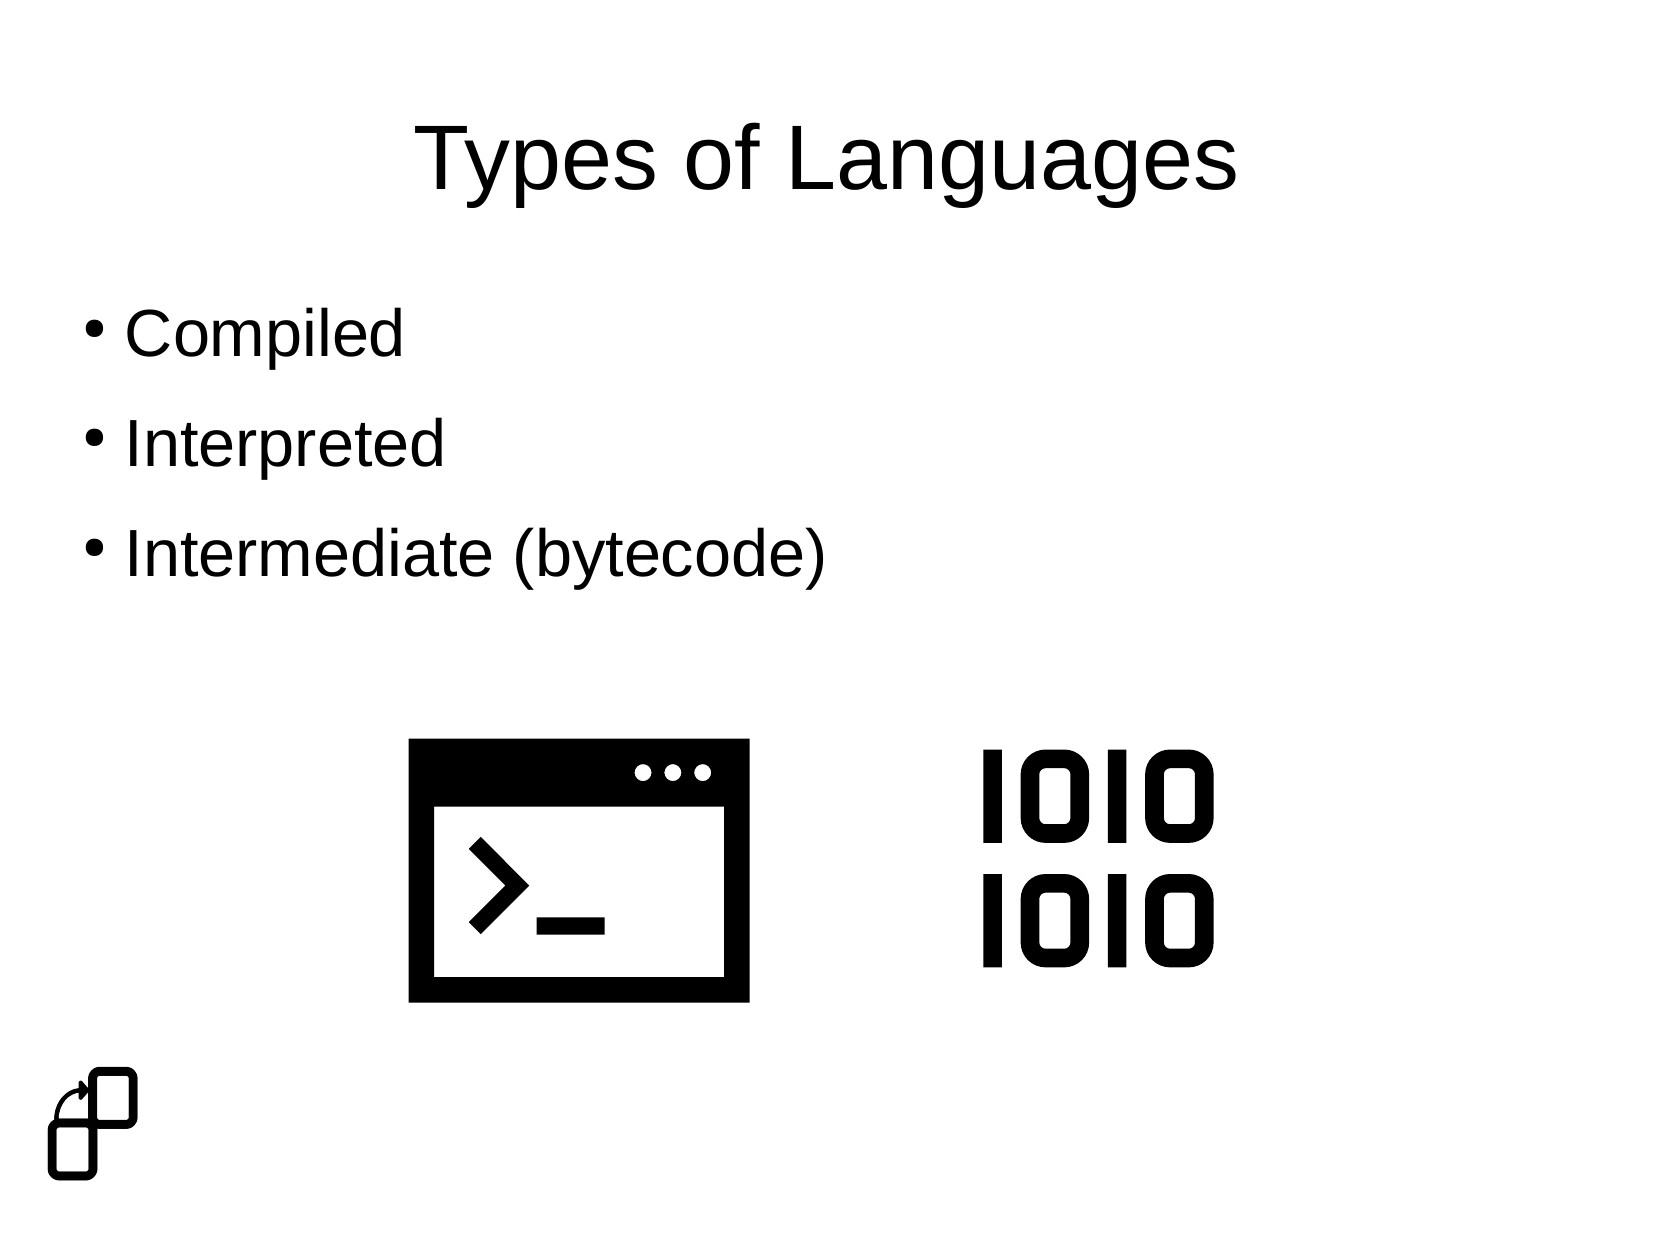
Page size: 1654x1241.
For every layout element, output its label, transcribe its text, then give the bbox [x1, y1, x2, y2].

picture [372, 663, 786, 1078]
list Compiled Interpreted Intermediate (bytecode) [82, 290, 1571, 1010]
title Types of Languages [82, 97, 1571, 209]
picture [30, 1062, 153, 1186]
picture [947, 707, 1250, 1010]
